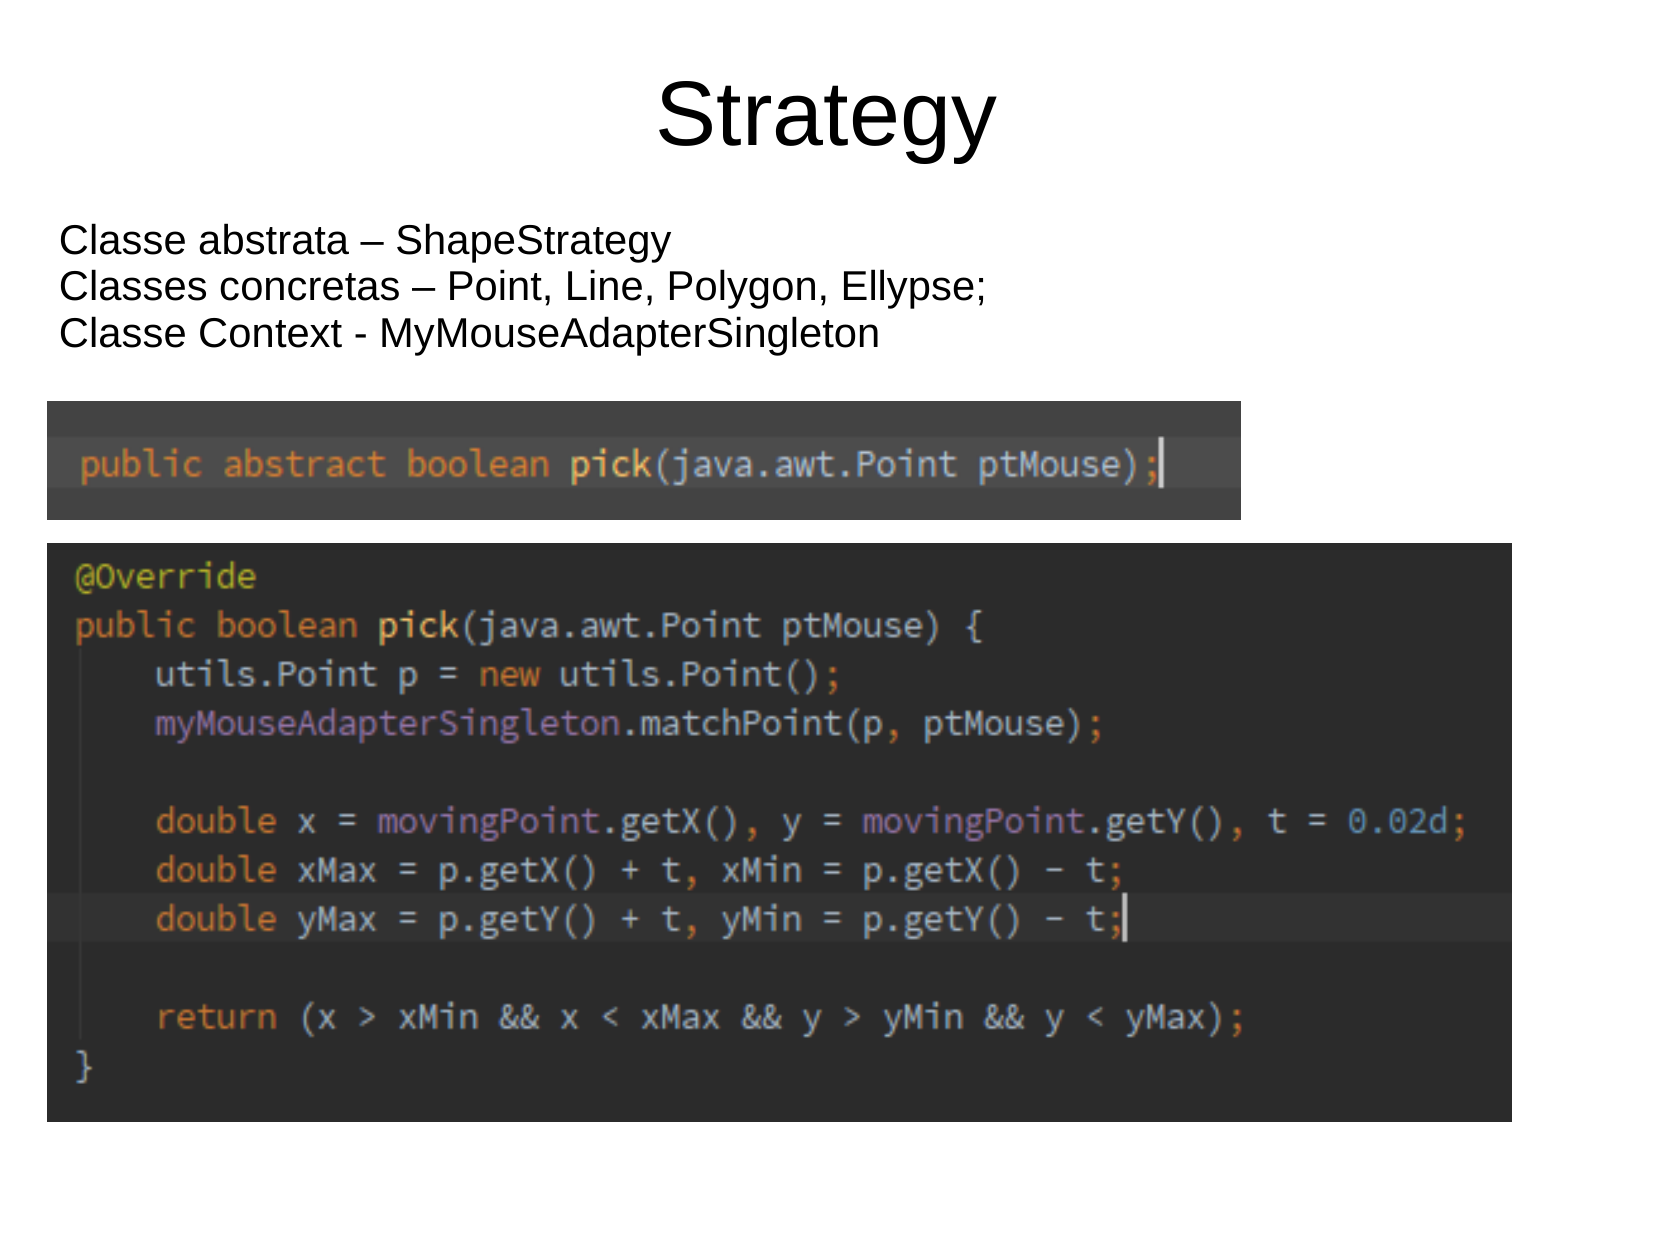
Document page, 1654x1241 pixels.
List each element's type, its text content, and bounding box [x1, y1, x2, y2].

title Classe abstrata – ShapeStrategy Classes concretas – Point, Line, Polygon, Ellypse; Classe Context - MyMouseAdapterSingleton [59, 194, 1548, 378]
title Strategy [82, 38, 1571, 189]
picture [47, 543, 1512, 1123]
picture [47, 401, 1241, 520]
